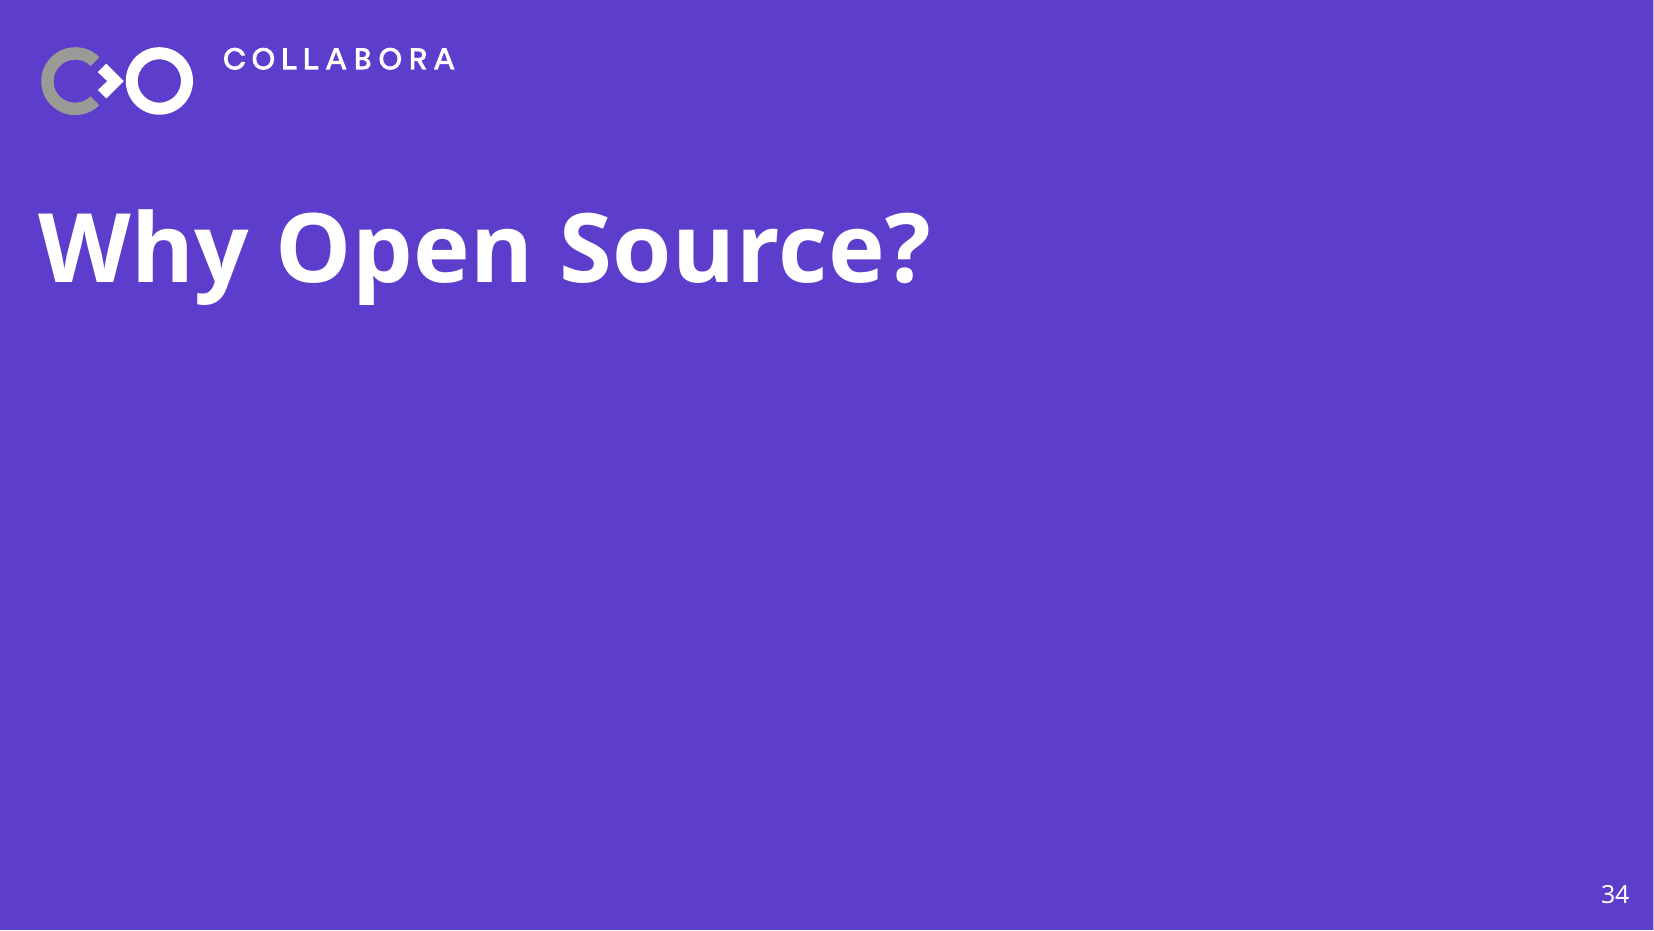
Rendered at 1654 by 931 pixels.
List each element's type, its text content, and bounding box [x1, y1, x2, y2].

title Why Open Source? [38, 186, 1615, 243]
